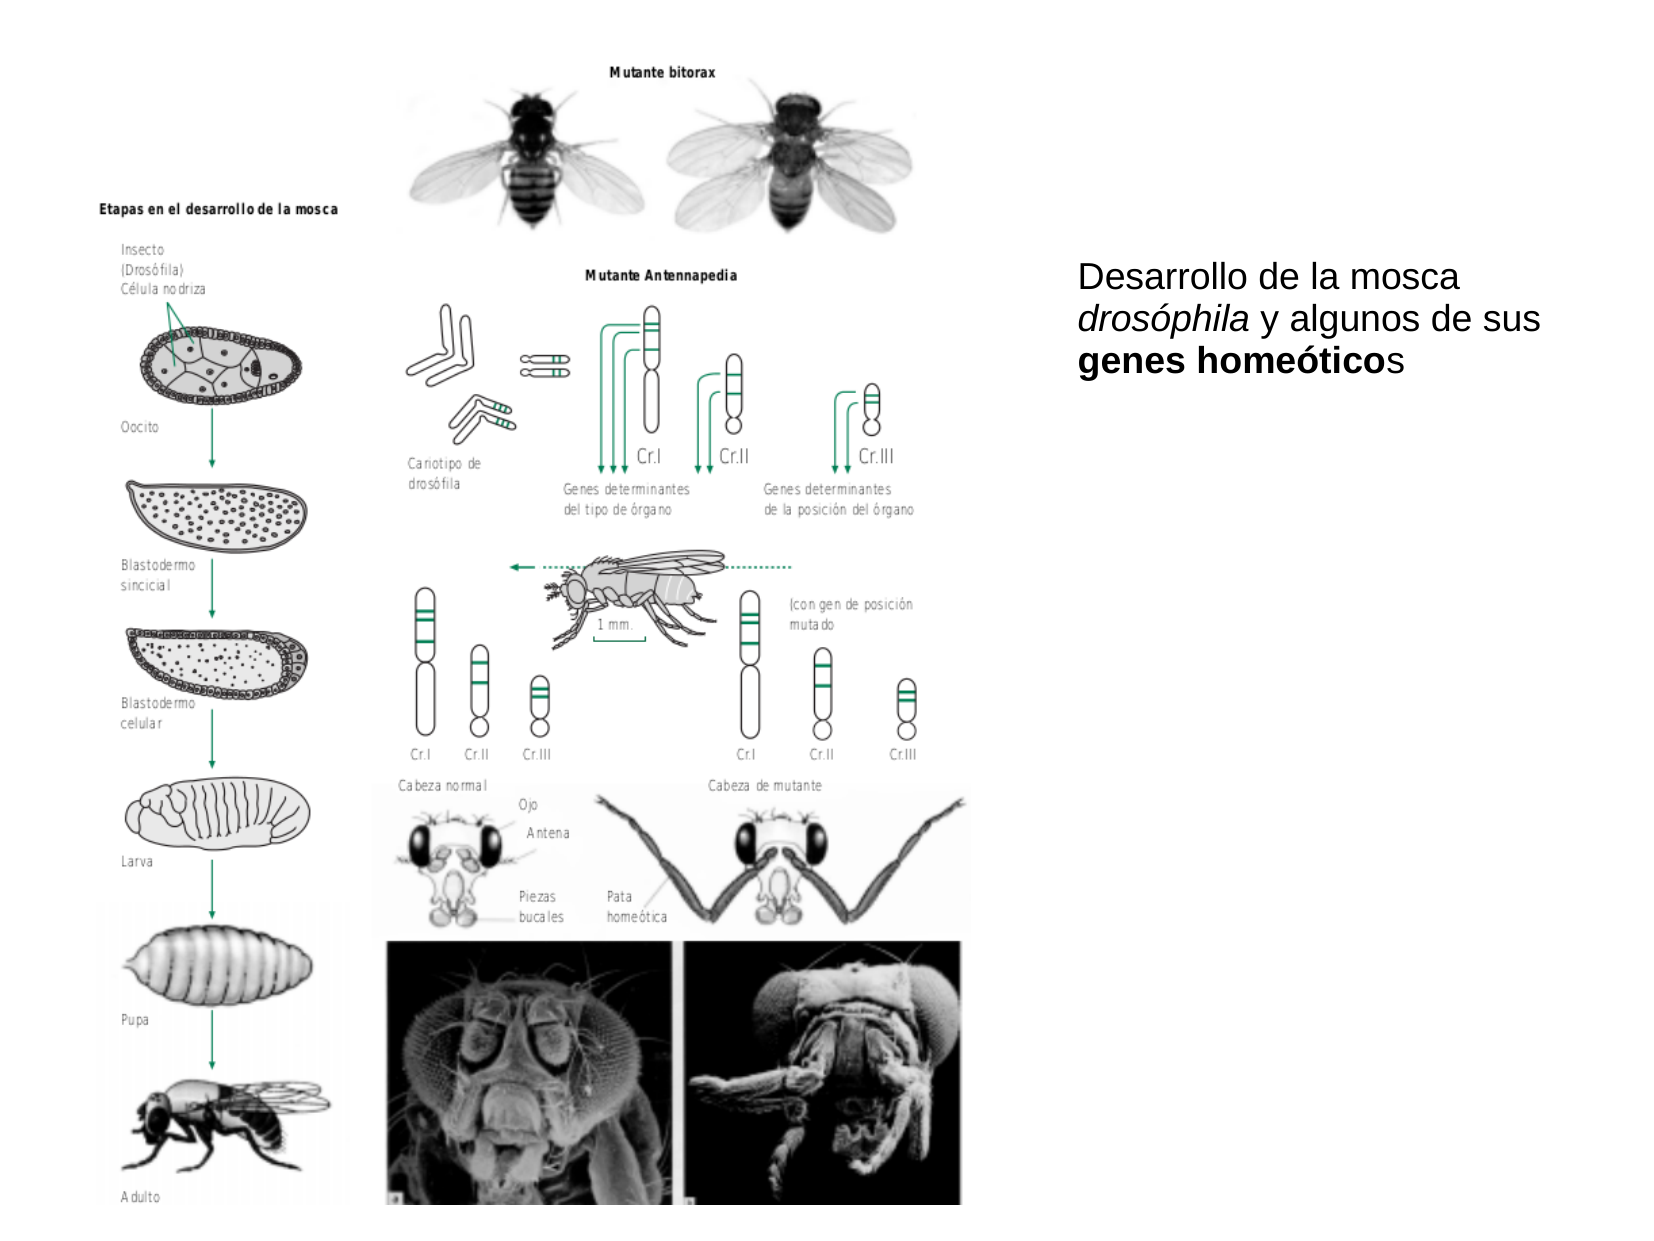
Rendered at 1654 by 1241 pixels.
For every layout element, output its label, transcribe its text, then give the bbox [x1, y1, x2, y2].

text_box Desarrollo de la mosca drosóphila y algunos de sus genes homeóticos [1062, 248, 1560, 389]
picture [94, 56, 971, 1205]
